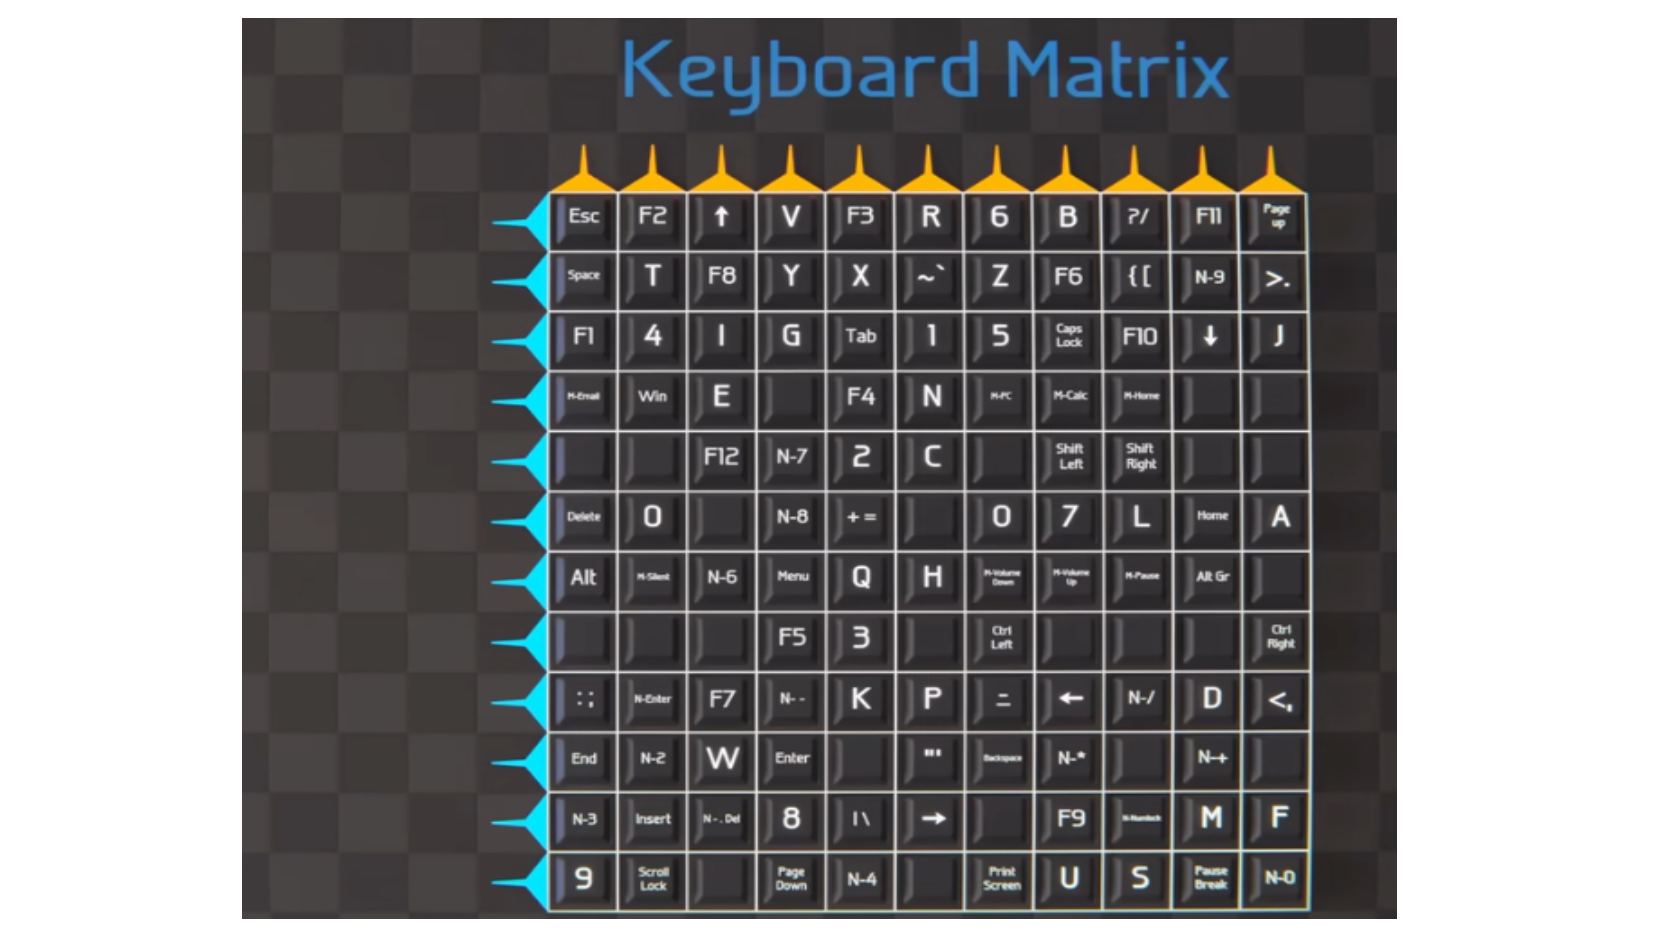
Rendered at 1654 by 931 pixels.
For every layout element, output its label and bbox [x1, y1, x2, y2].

picture [242, 18, 1397, 919]
